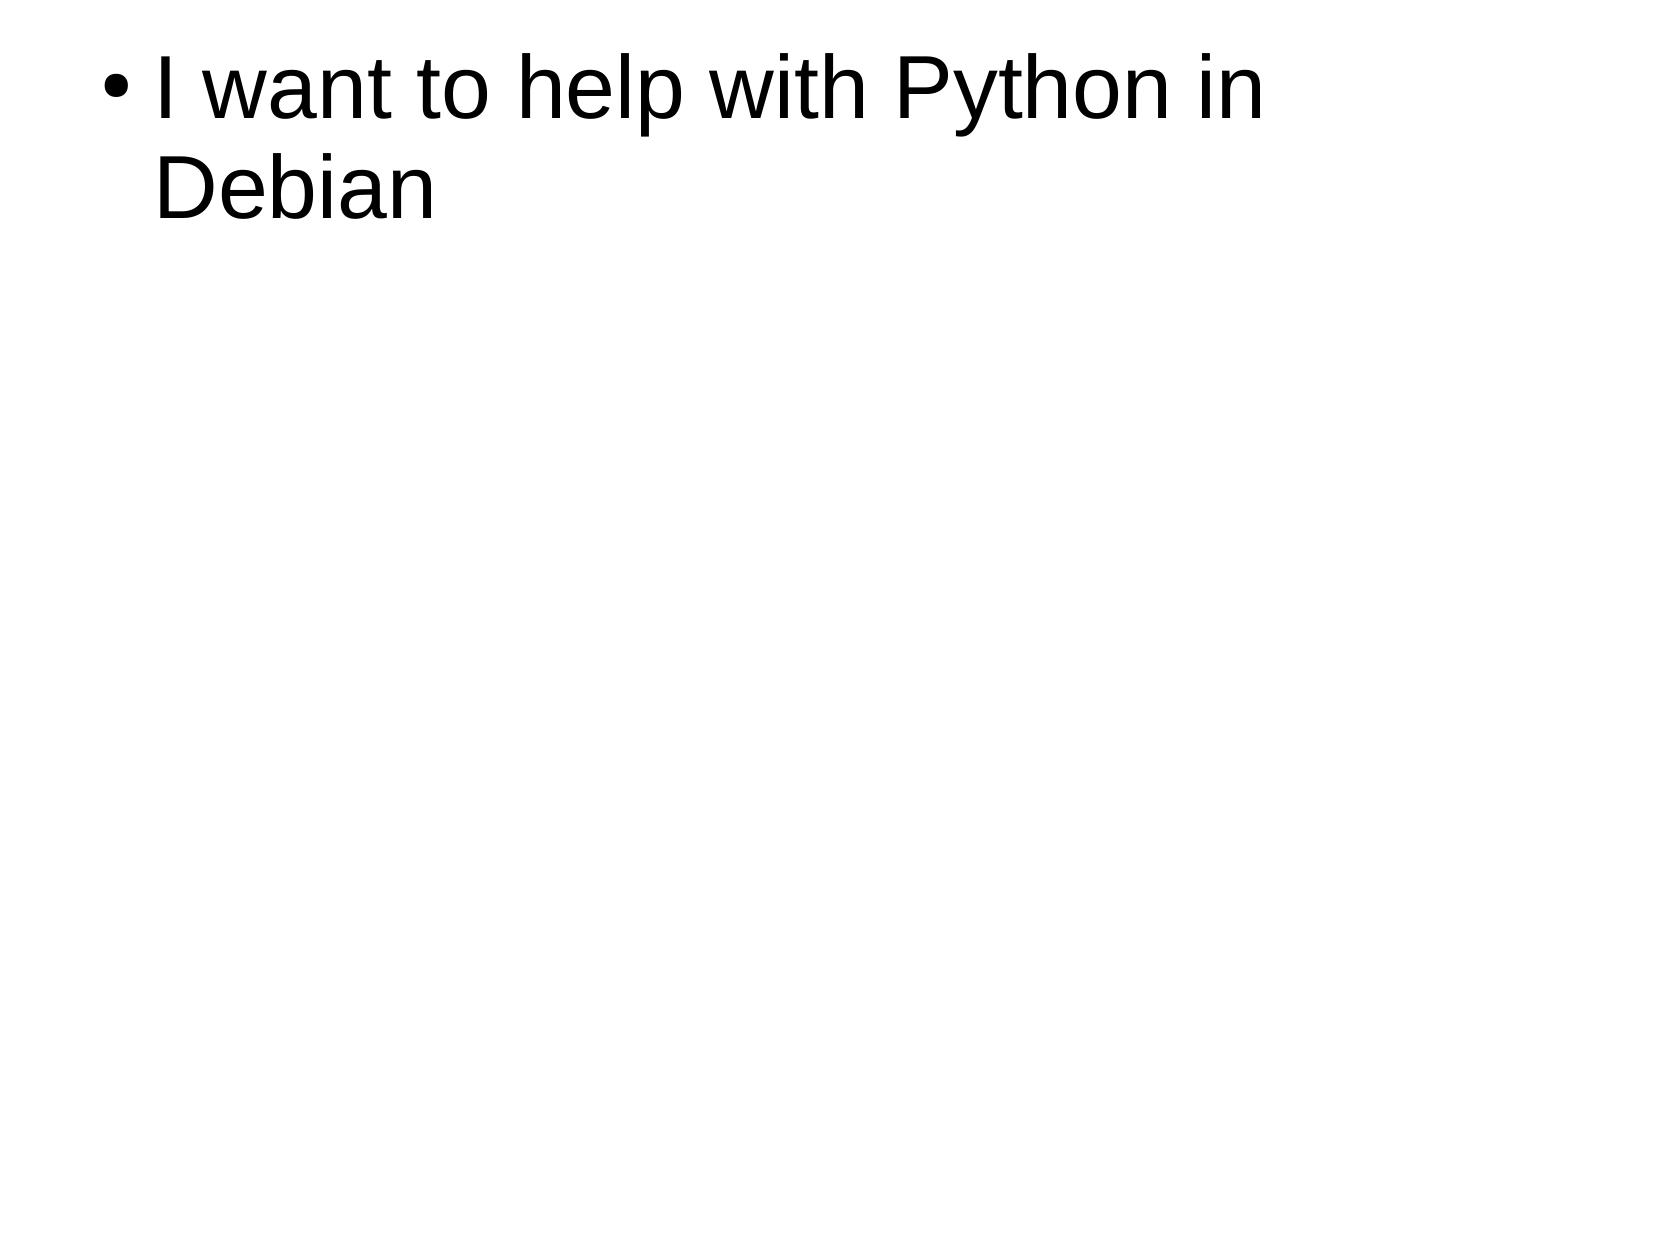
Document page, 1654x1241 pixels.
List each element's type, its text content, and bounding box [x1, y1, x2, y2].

list I want to help with Python in Debian [82, 37, 1571, 1109]
